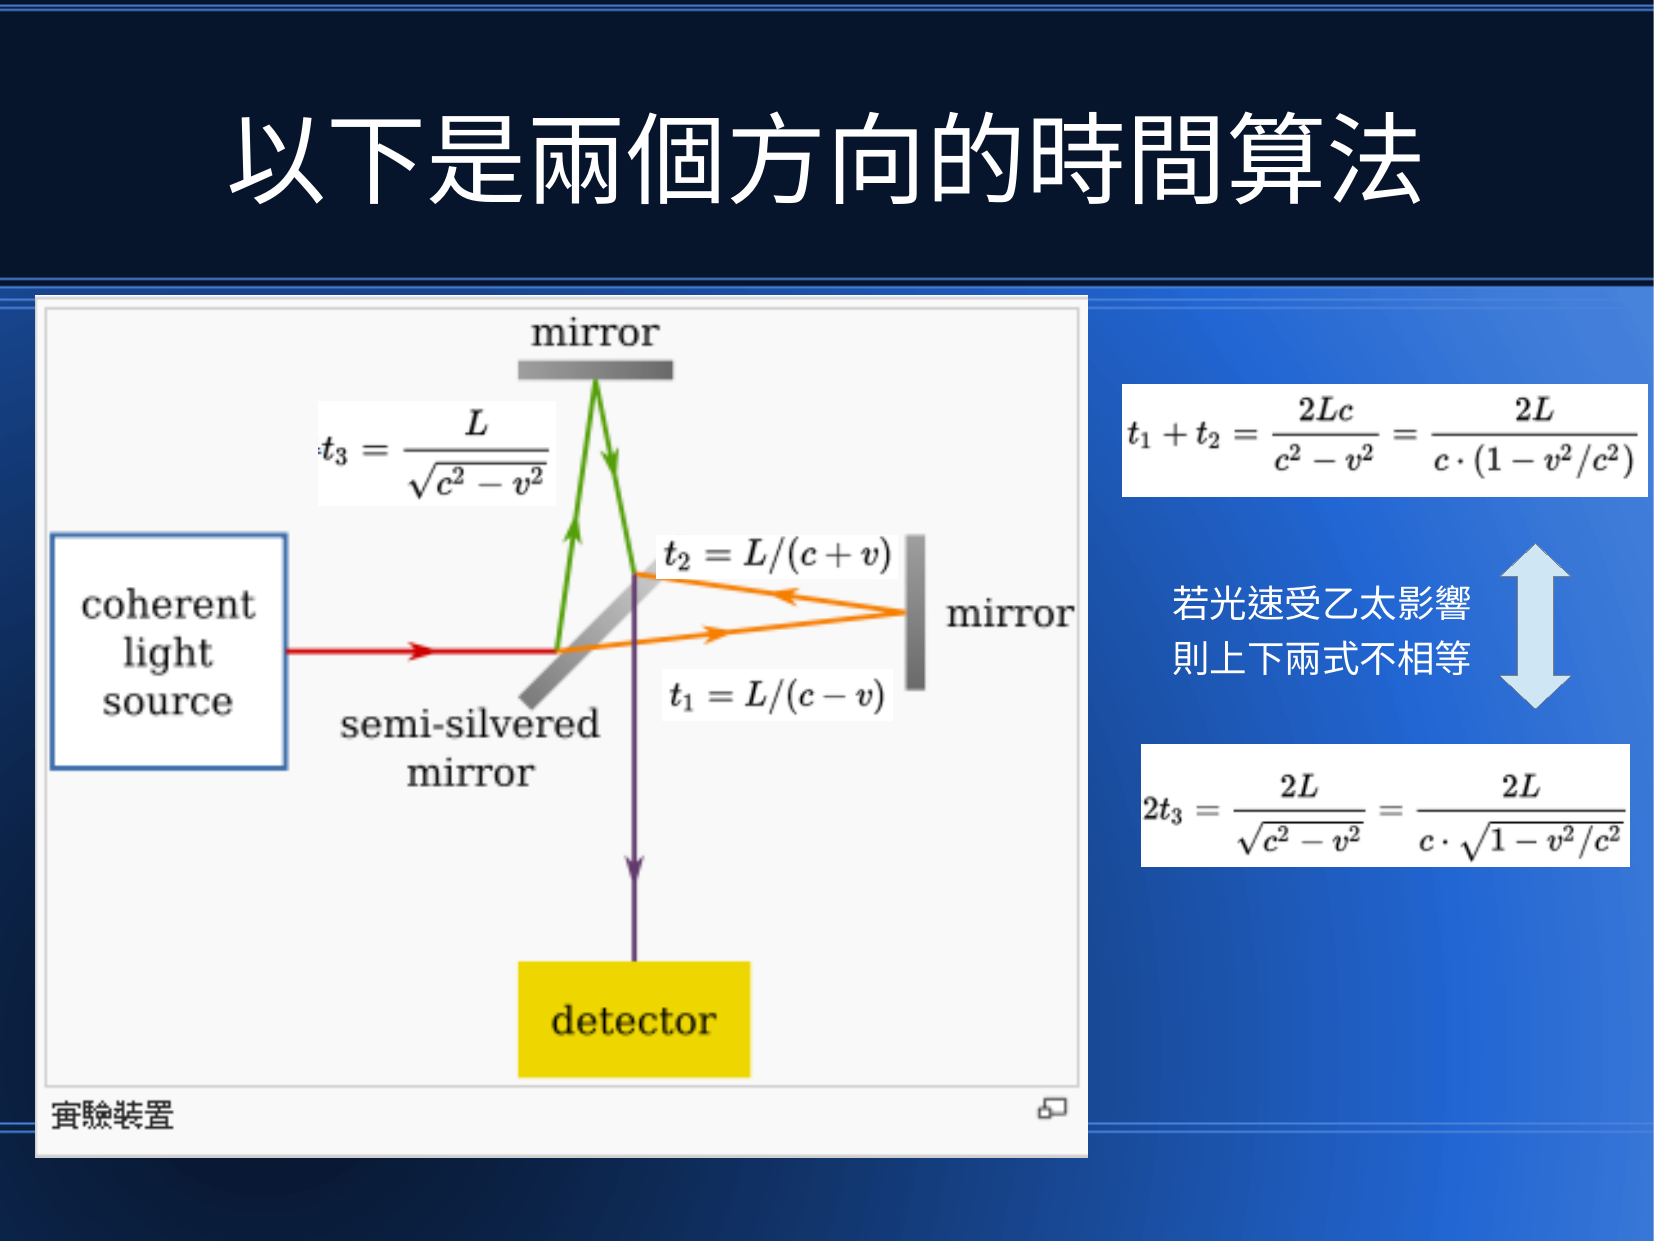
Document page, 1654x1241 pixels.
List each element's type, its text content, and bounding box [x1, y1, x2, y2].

picture [0, 0, 1654, 1241]
text_box 若光速受乙太影響 則上下兩式不相等 [1157, 566, 1488, 676]
title 以下是兩個方向的時間算法 [82, 49, 1571, 257]
text_box [1500, 543, 1571, 709]
